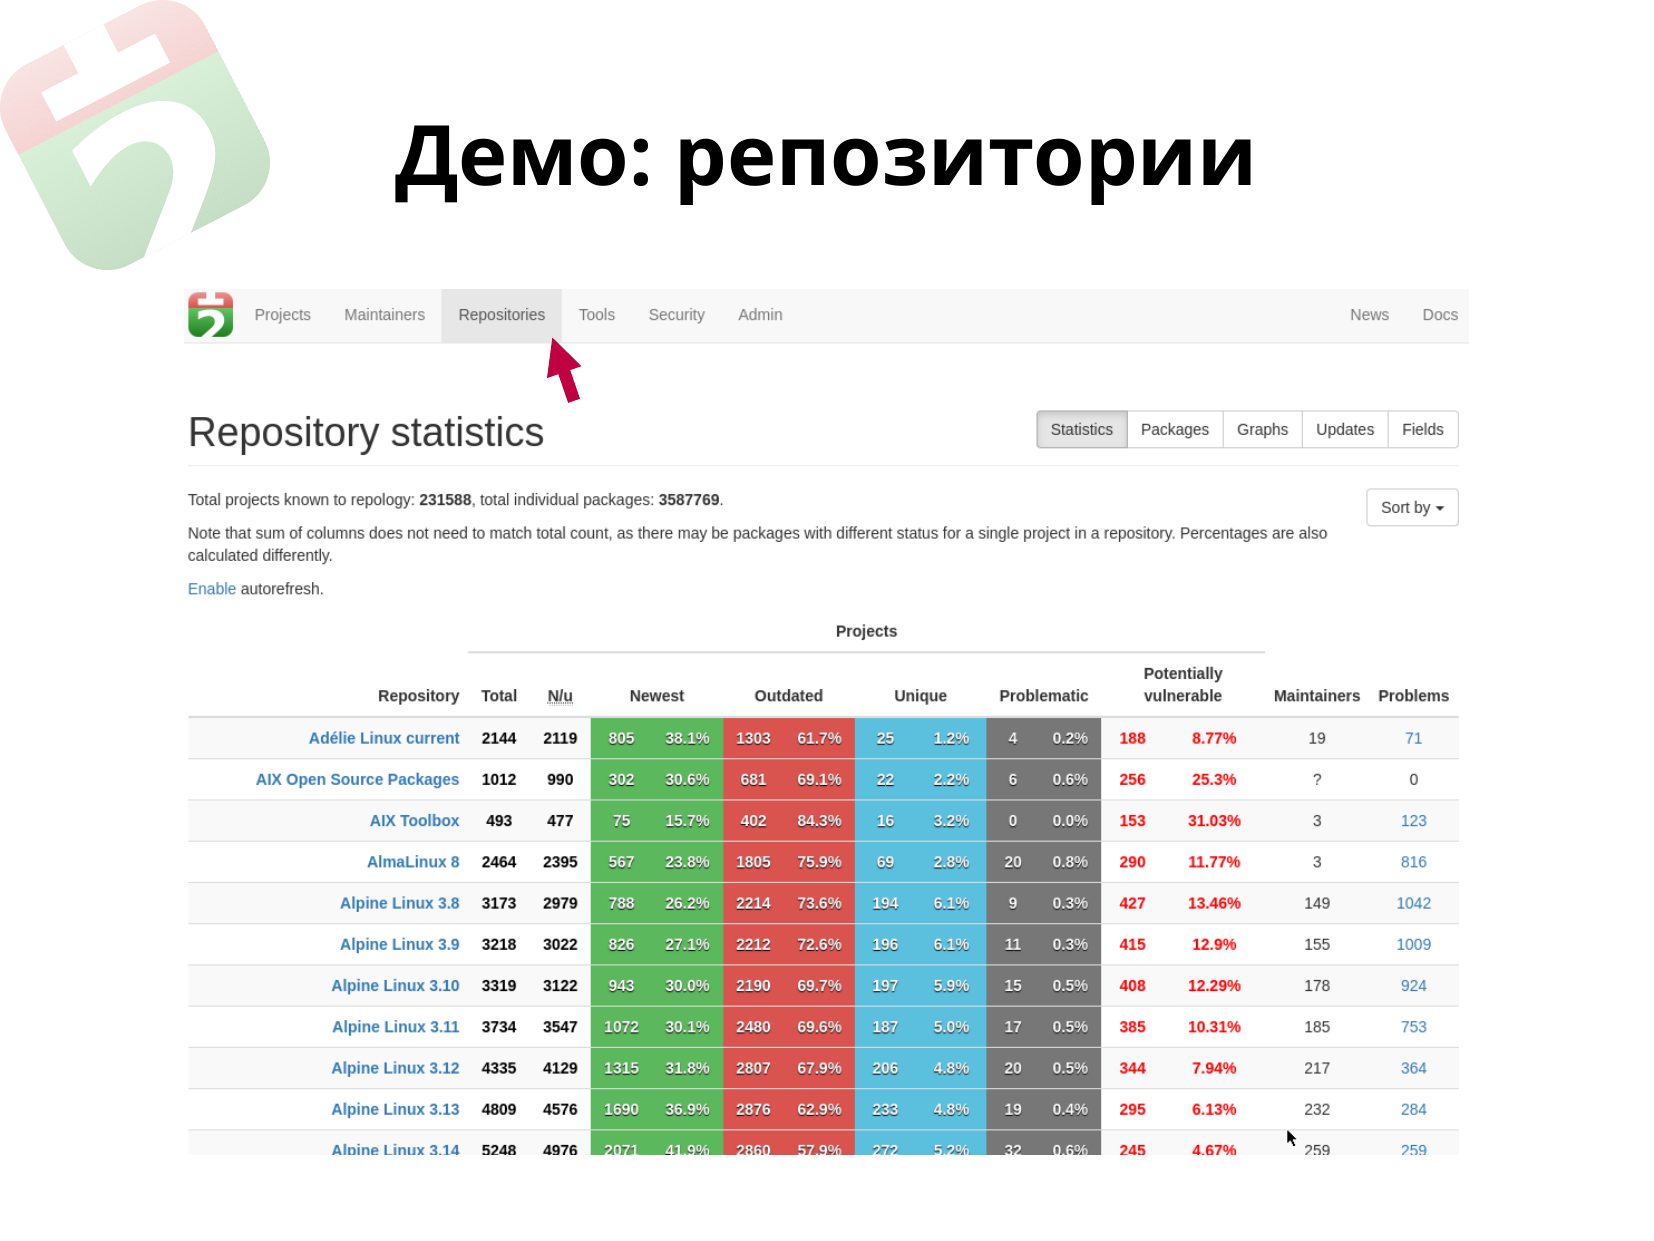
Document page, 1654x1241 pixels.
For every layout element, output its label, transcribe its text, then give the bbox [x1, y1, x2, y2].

title Демо: репозитории [82, 49, 1571, 257]
picture [184, 289, 1469, 1155]
